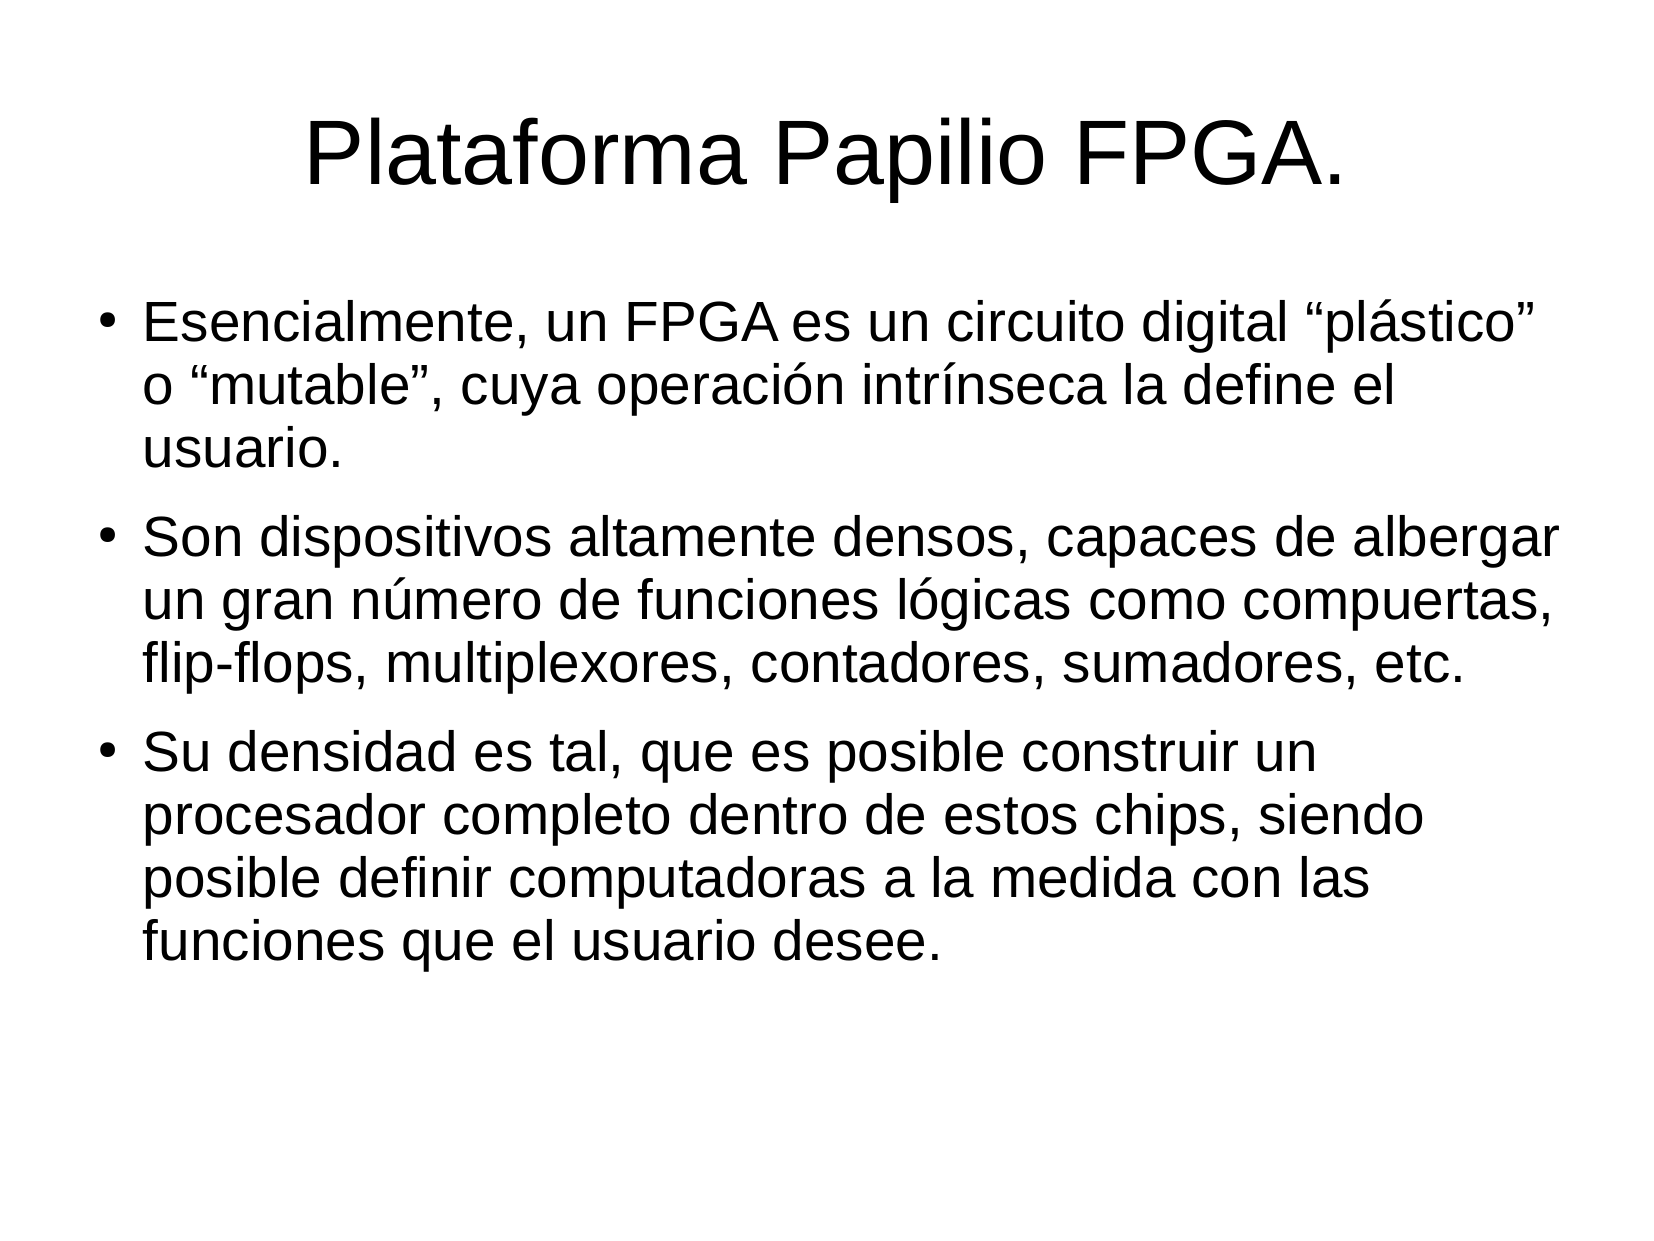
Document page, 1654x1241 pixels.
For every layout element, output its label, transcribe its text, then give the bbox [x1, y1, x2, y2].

title Plataforma Papilio FPGA. [82, 49, 1571, 257]
list Esencialmente, un FPGA es un circuito digital “plástico” o “mutable”, cuya operación intrínseca la define el usuario. Son dispositivos altamente densos, capaces de albergar un gran número de funciones lógicas como compuertas, flip-flops, multiplexores, contadores, sumadores, etc. Su densidad es tal, que es posible construir un procesador completo dentro de estos chips, siendo posible definir computadoras a la medida con las funciones que el usuario desee. [82, 290, 1571, 1010]
